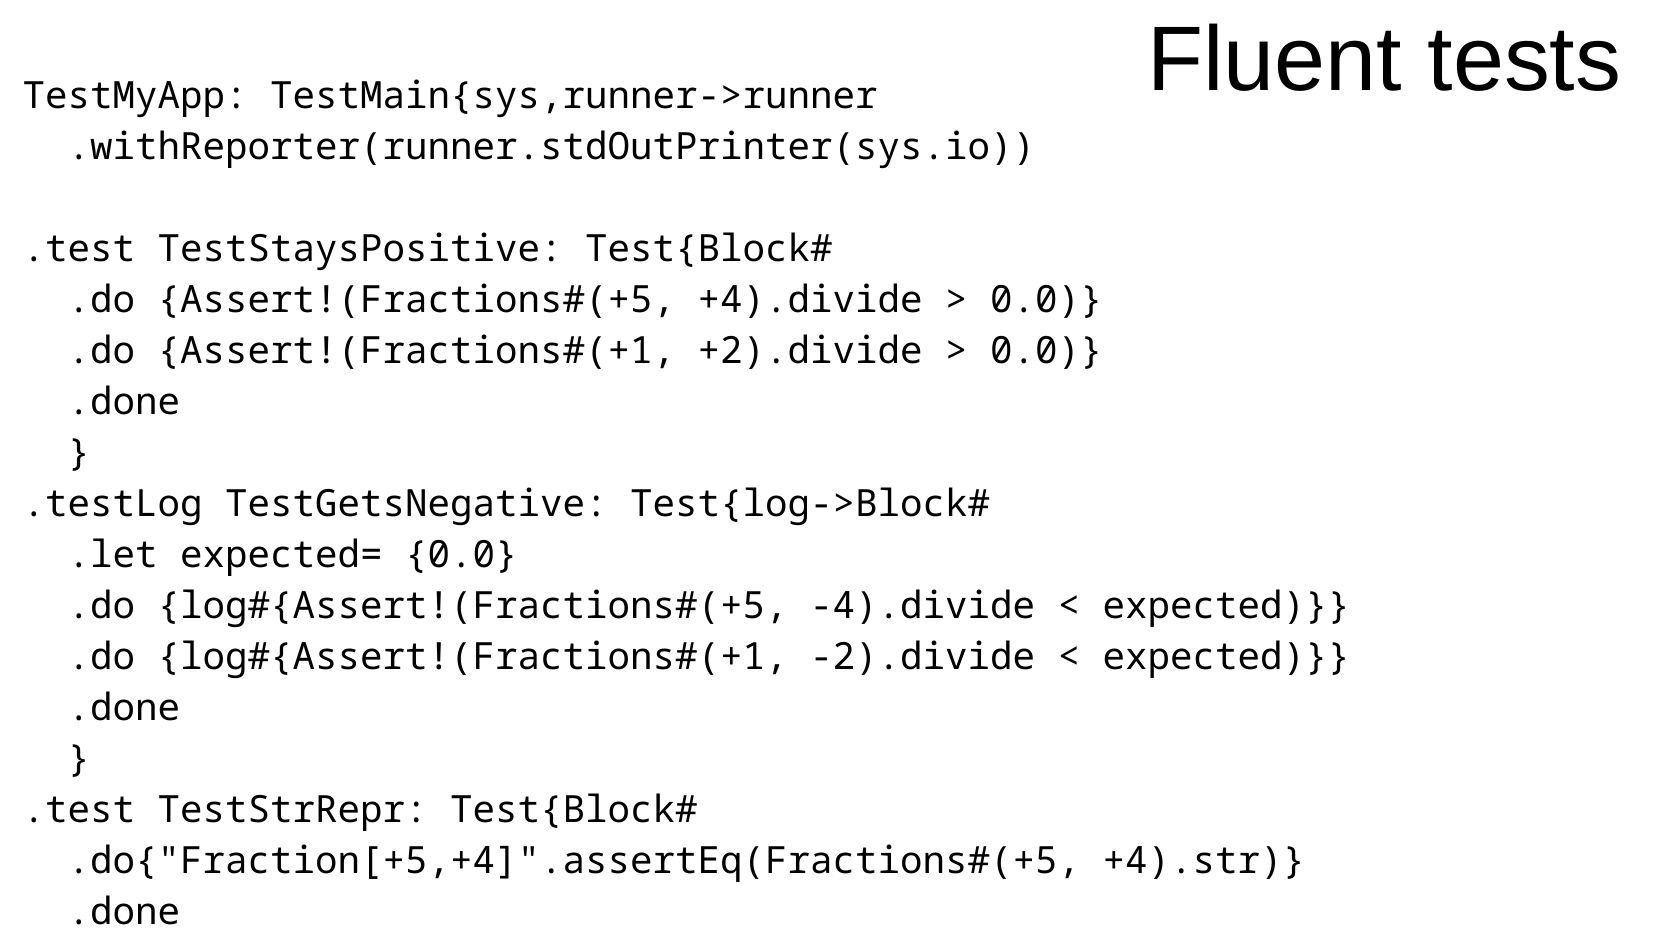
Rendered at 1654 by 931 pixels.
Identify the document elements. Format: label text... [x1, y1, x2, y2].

text_box TestMyApp: TestMain{sys,runner->runner .withReporter(runner.stdOutPrinter(sys.io)) .test TestStaysPositive: Test{Block# .do {Assert!(Fractions#(+5, +4).divide > 0.0)} .do {Assert!(Fractions#(+1, +2).divide > 0.0)} .done } .testLog TestGetsNegative: Test{log->Block# .let expected= {0.0} .do {log#{Assert!(Fractions#(+5, -4).divide < expected)}} .do {log#{Assert!(Fractions#(+1, -2).divide < expected)}} .done } .test TestStrRepr: Test{Block# .do{"Fraction[+5,+4]".assertEq(Fractions#(+5, +4).str)} .done } .testSuite MoreTestFractions } [8, 61, 1615, 927]
title Fluent tests [1018, 0, 1654, 123]
